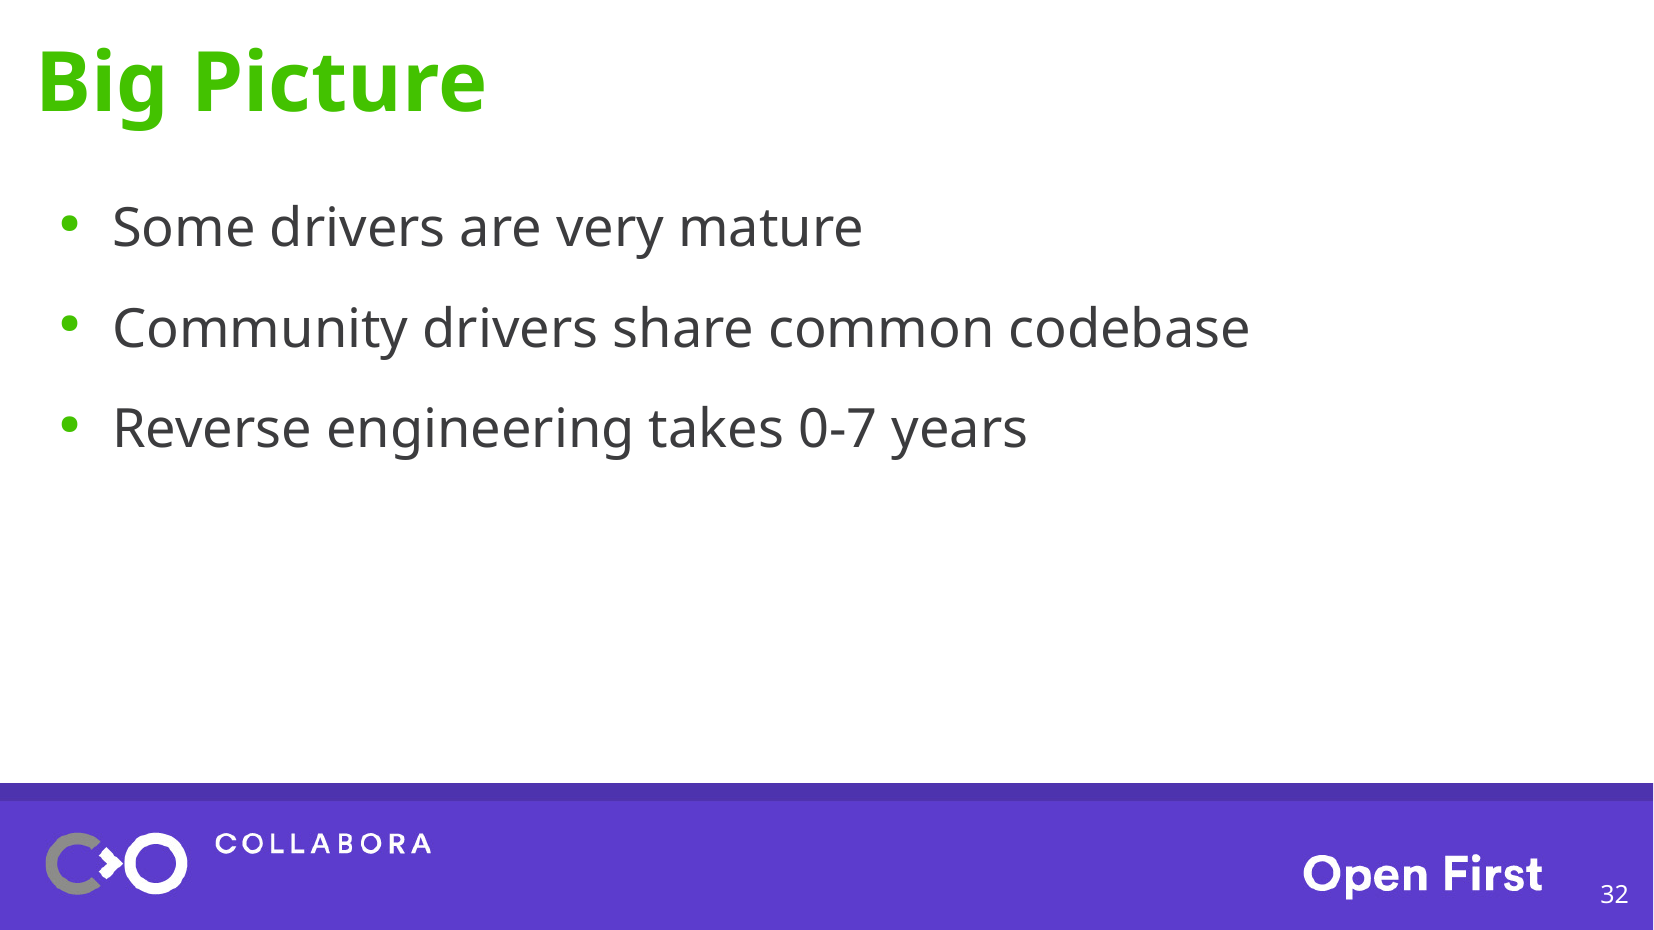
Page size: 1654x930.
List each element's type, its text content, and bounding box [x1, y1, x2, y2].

picture [0, 0, 1654, 930]
list Some drivers are very mature Community drivers share common codebase Reverse engineering takes 0-7 years [41, 160, 1613, 804]
title Big Picture [35, 28, 1608, 192]
